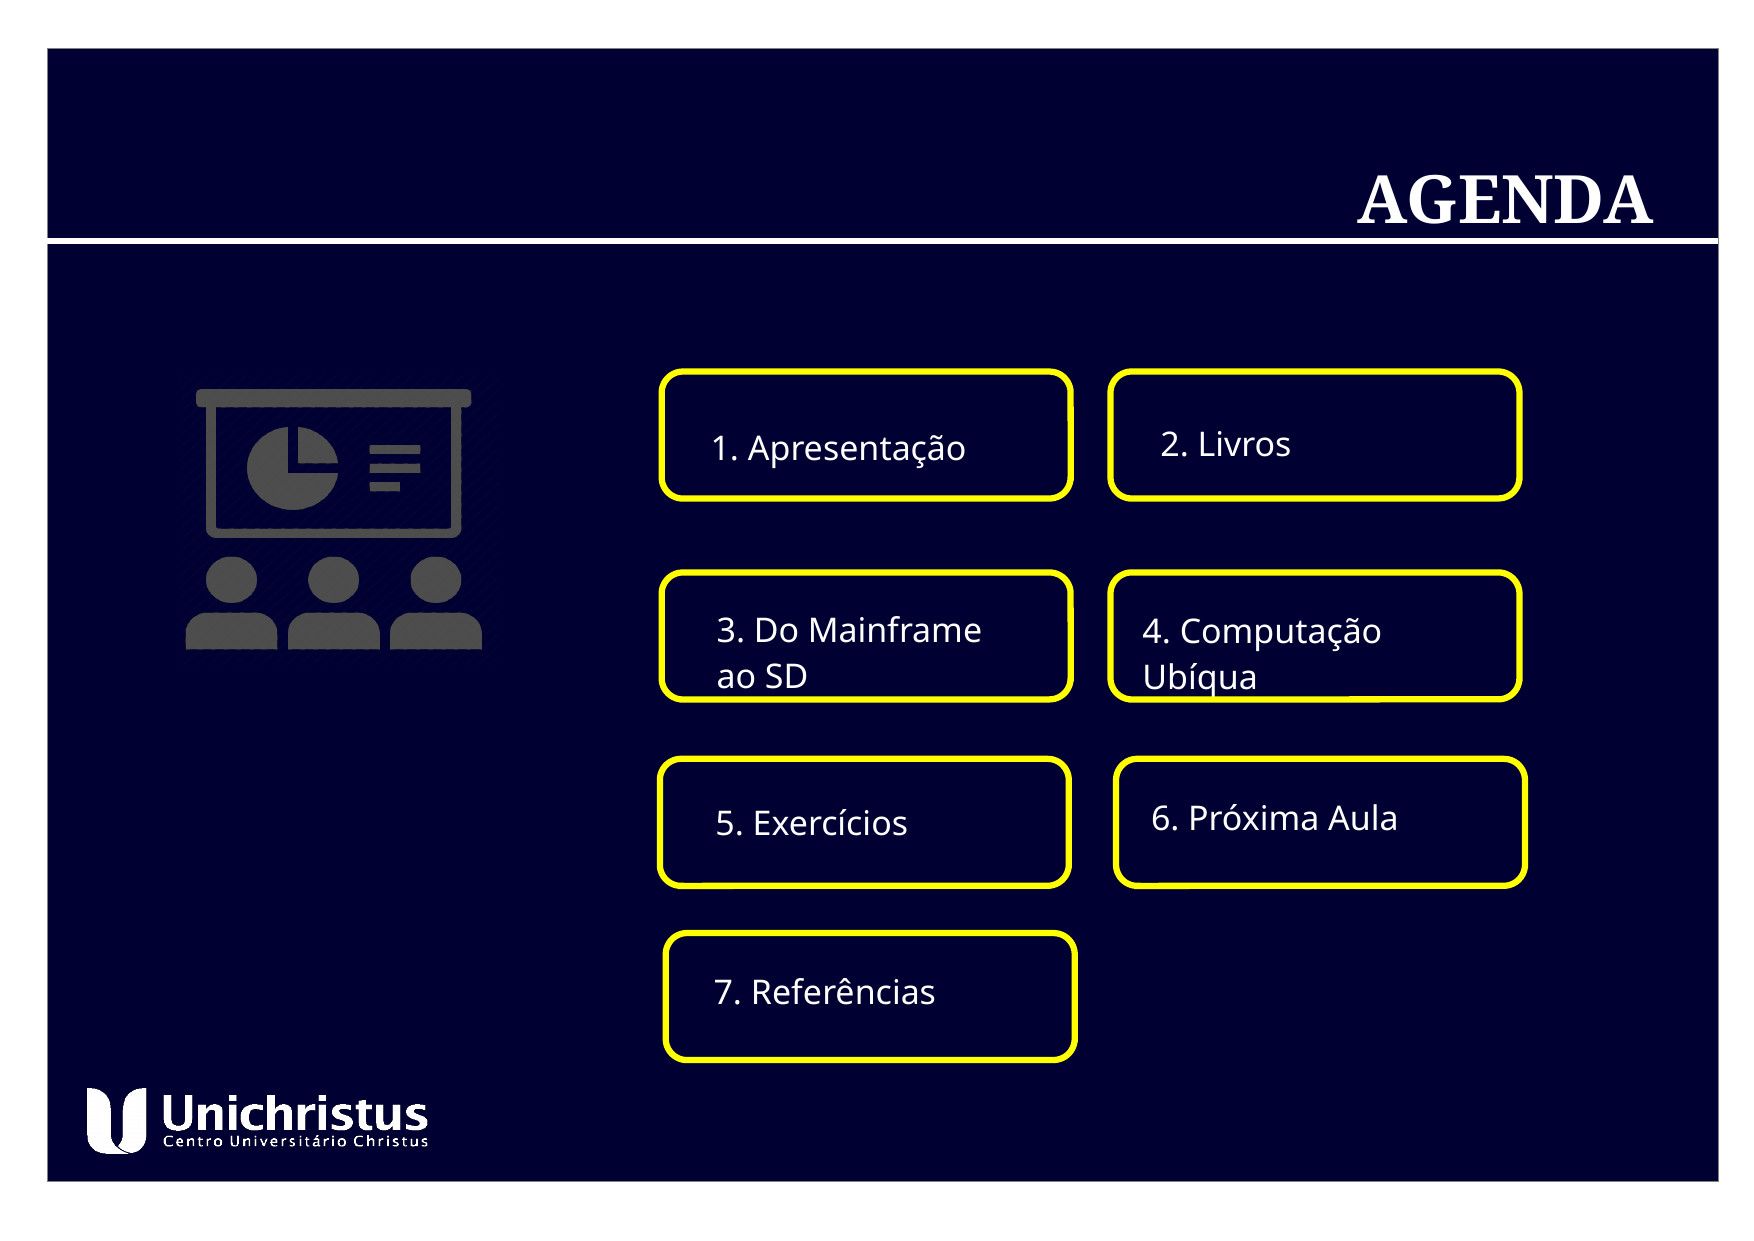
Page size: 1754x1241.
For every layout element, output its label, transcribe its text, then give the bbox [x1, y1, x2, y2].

text_box [47, 48, 1719, 1182]
text_box 1. Apresentação [695, 416, 993, 472]
picture [82, 1084, 433, 1156]
text_box 2. Livros [1145, 412, 1318, 468]
text_box 3. Do Mainframe ao SD [701, 598, 1046, 693]
text_box 6. Próxima Aula [1136, 786, 1430, 841]
picture [175, 370, 502, 668]
text_box AGENDA [1343, 144, 1688, 238]
text_box 4. Computação Ubíqua [1127, 599, 1516, 654]
text_box 5. Exercícios [700, 791, 942, 847]
text_box 7. Referências [698, 960, 969, 1016]
